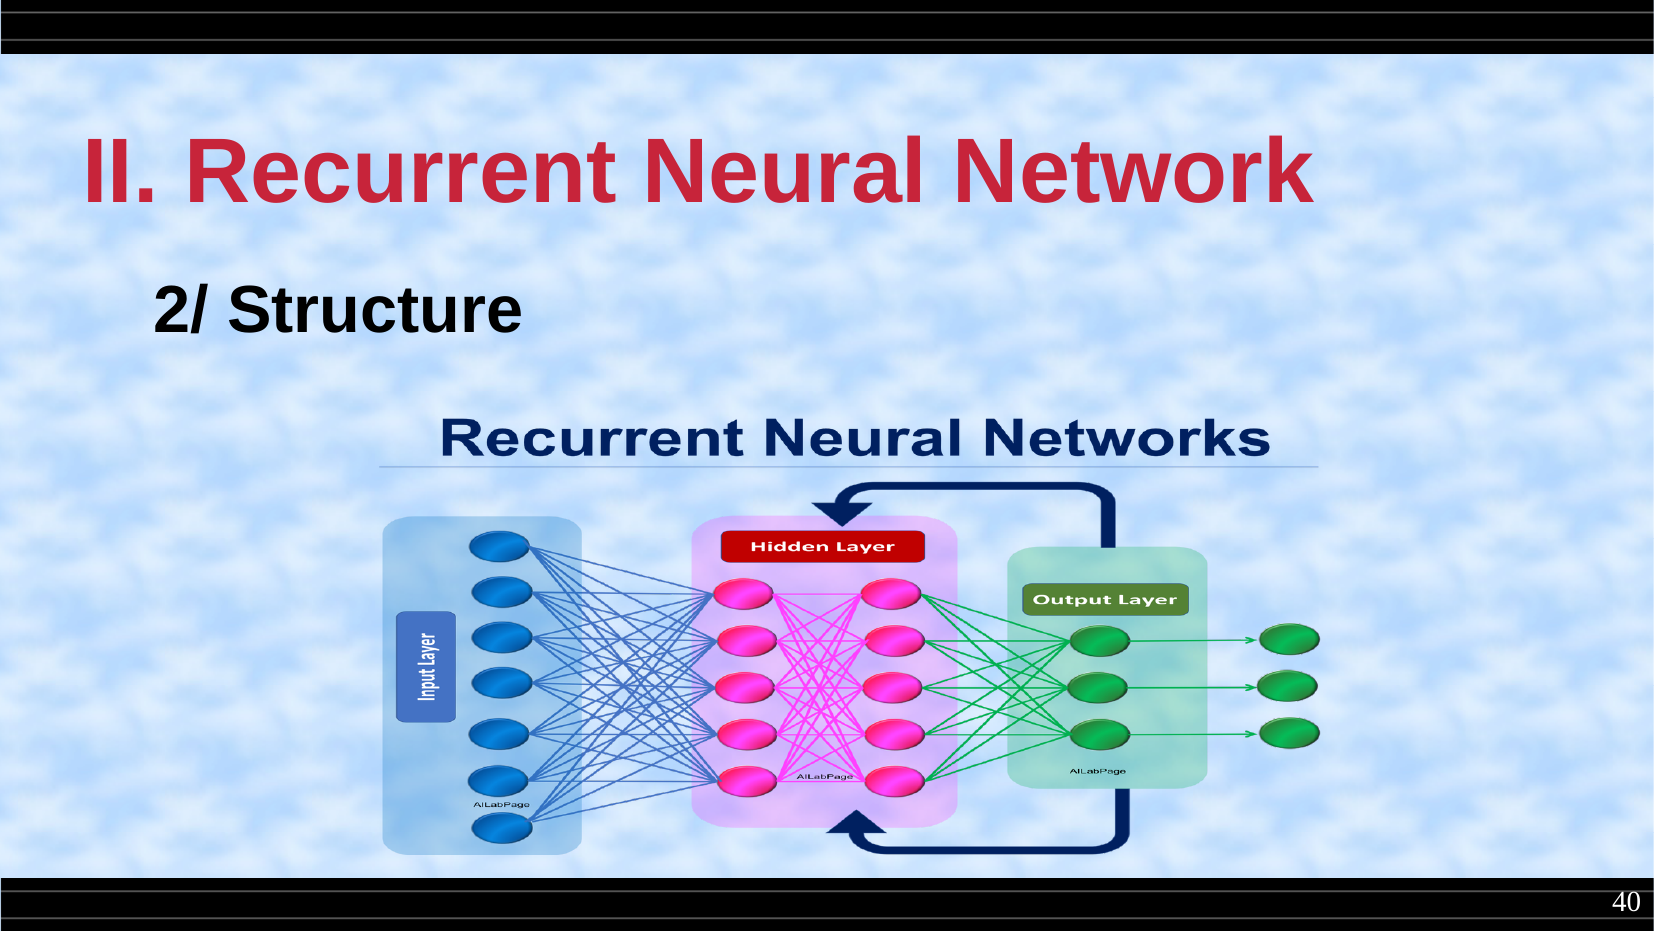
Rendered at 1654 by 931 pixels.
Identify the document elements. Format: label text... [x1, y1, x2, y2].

picture [0, 0, 1654, 931]
list 2/ Structure [82, 271, 1571, 757]
title II. Recurrent Neural Network [82, 92, 1571, 248]
